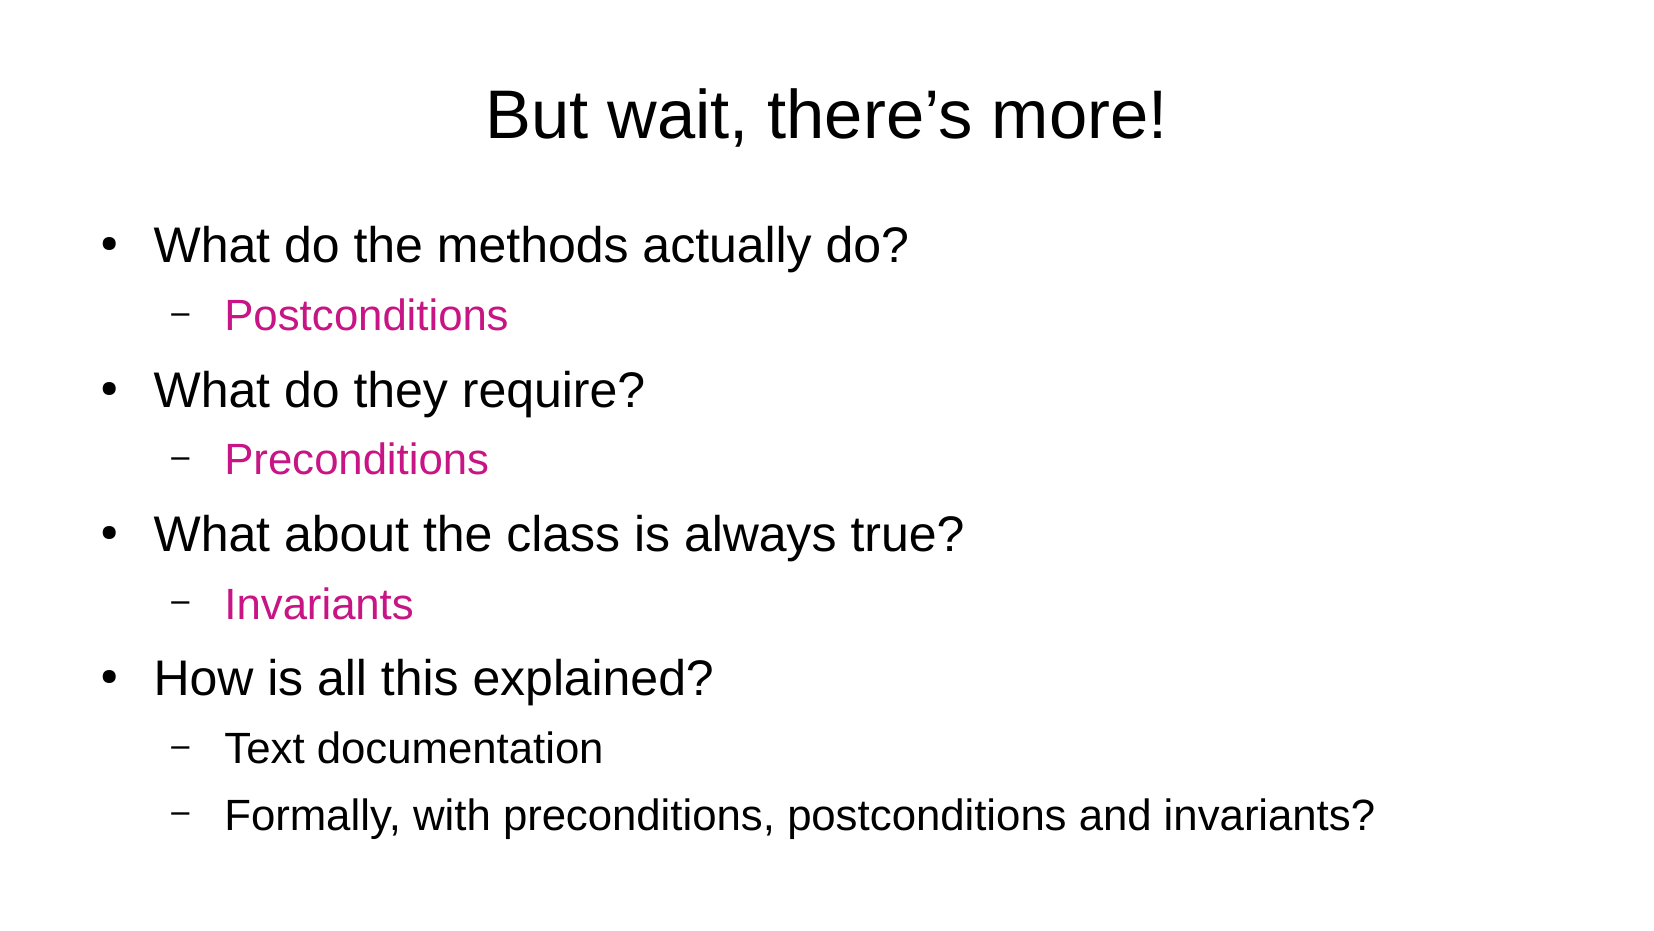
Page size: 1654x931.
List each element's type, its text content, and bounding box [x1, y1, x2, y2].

title But wait, there’s more! [82, 37, 1571, 193]
list What do the methods actually do? Postconditions What do they require? Preconditions What about the class is always true? Invariants How is all this explained? Text documentation Formally, with preconditions, postconditions and invariants? [82, 217, 1571, 931]
